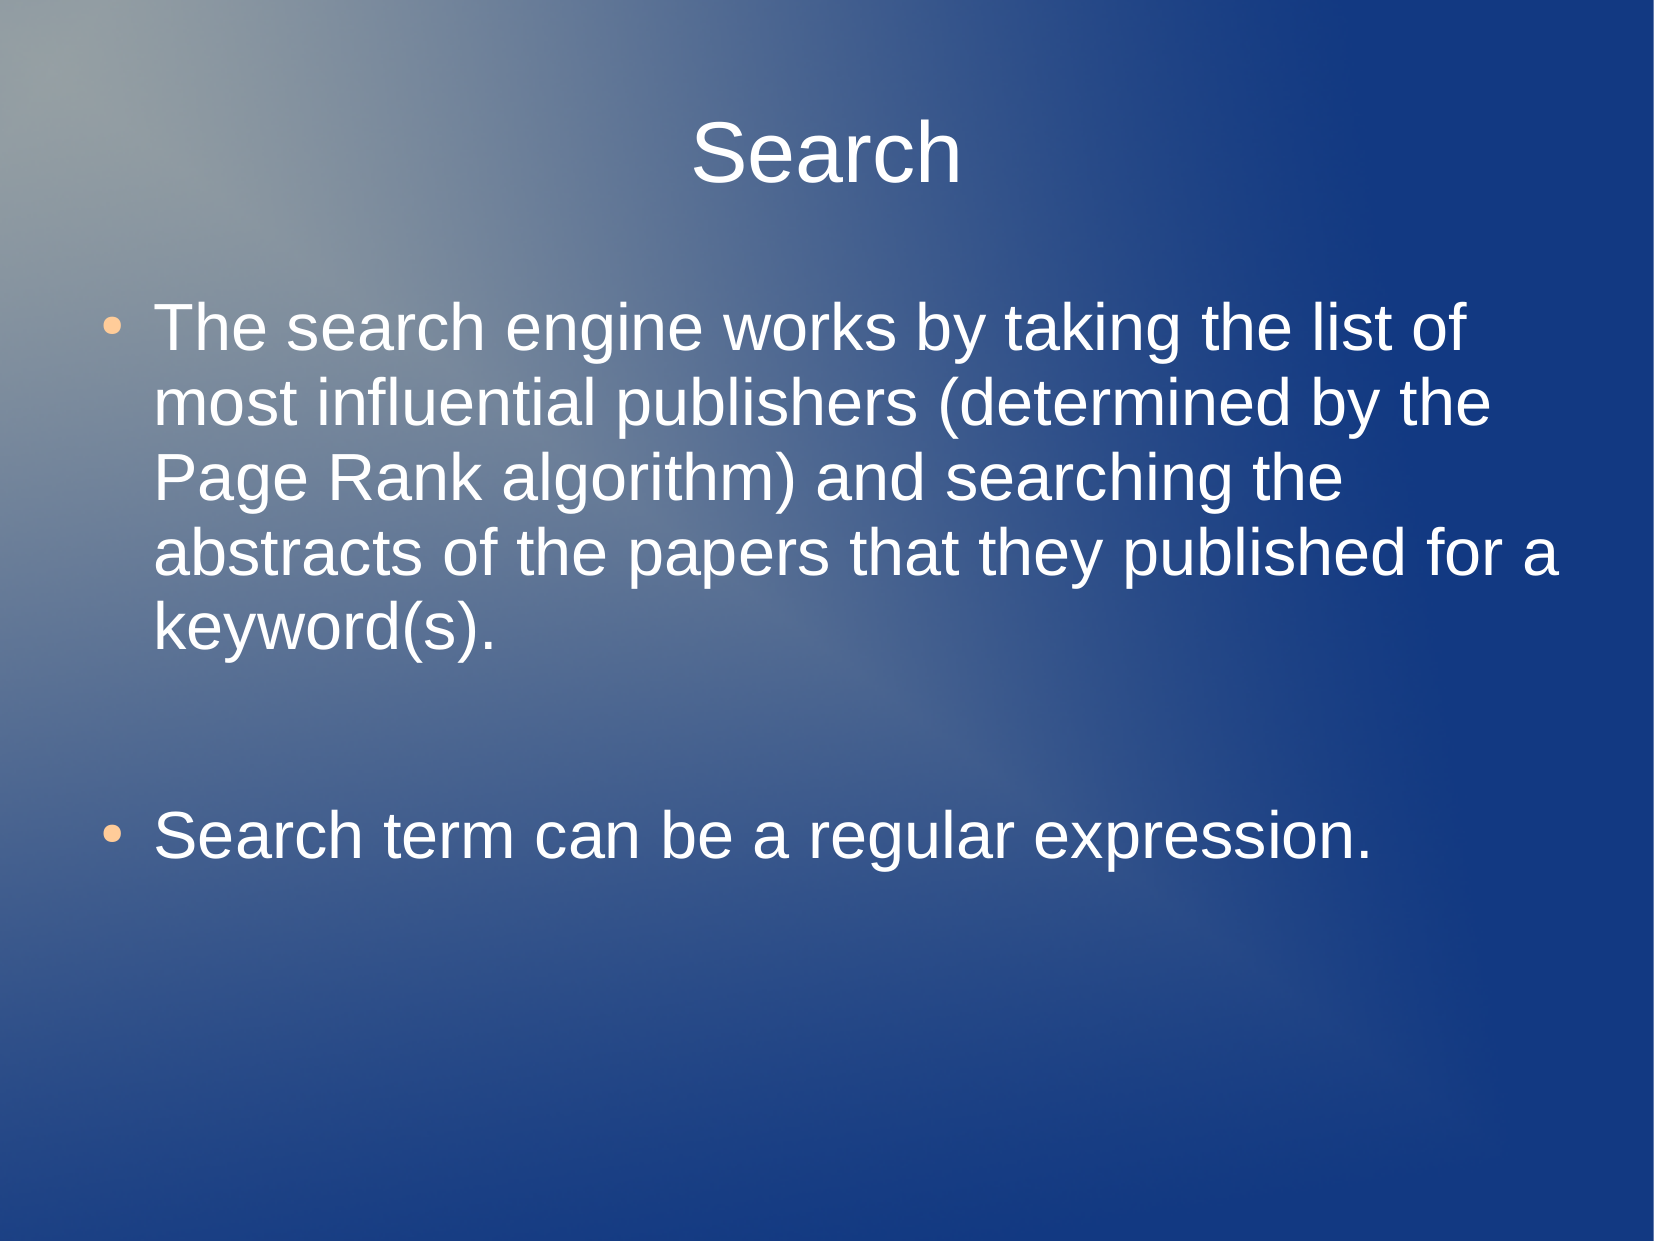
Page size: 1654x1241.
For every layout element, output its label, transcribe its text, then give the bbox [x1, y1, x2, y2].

title Search [82, 49, 1571, 257]
list The search engine works by taking the list of most influential publishers (determined by the Page Rank algorithm) and searching the abstracts of the papers that they published for a keyword(s). Search term can be a regular expression. [82, 290, 1571, 1109]
picture [0, 0, 1654, 1241]
